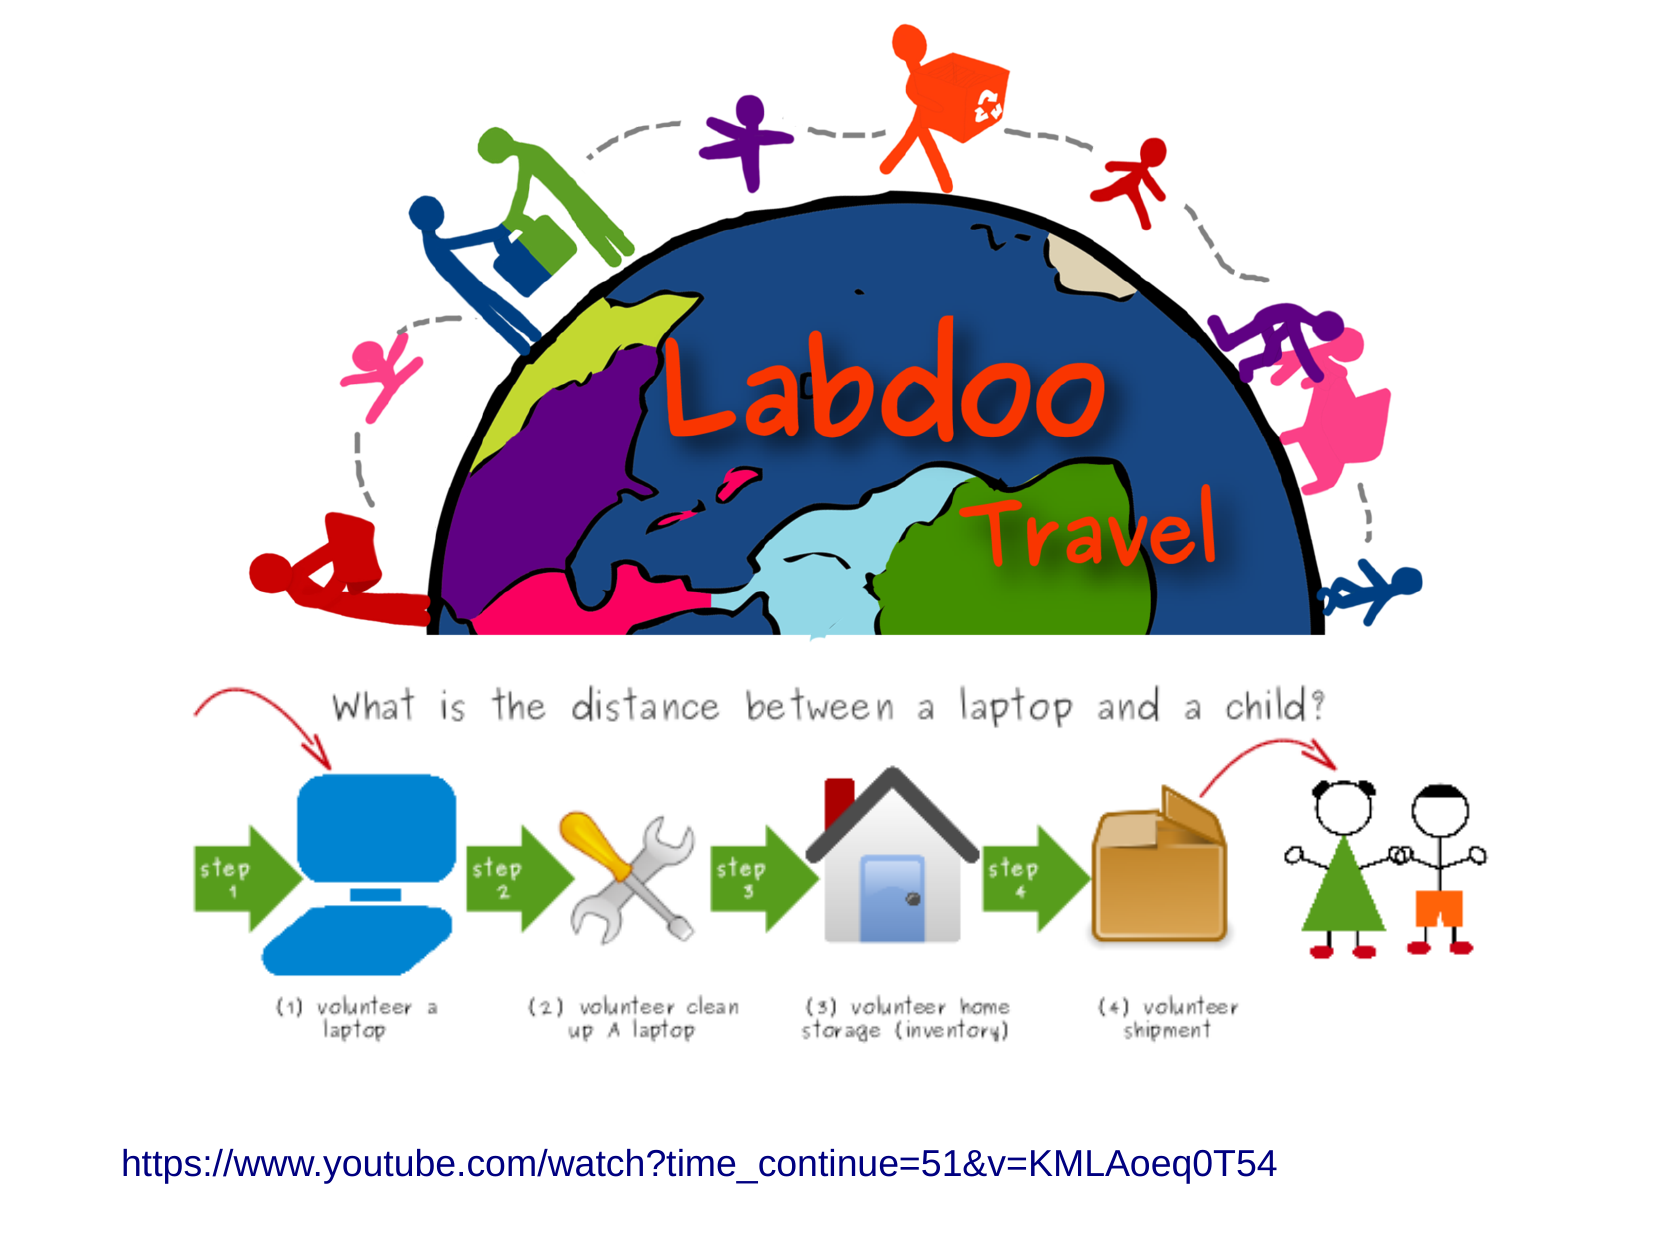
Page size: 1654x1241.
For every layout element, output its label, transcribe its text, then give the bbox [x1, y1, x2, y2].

picture [177, 673, 1495, 1063]
text_box https://www.youtube.com/watch?time_continue=51&v=KMLAoeq0T54 [106, 1134, 1561, 1205]
picture [248, 23, 1423, 643]
